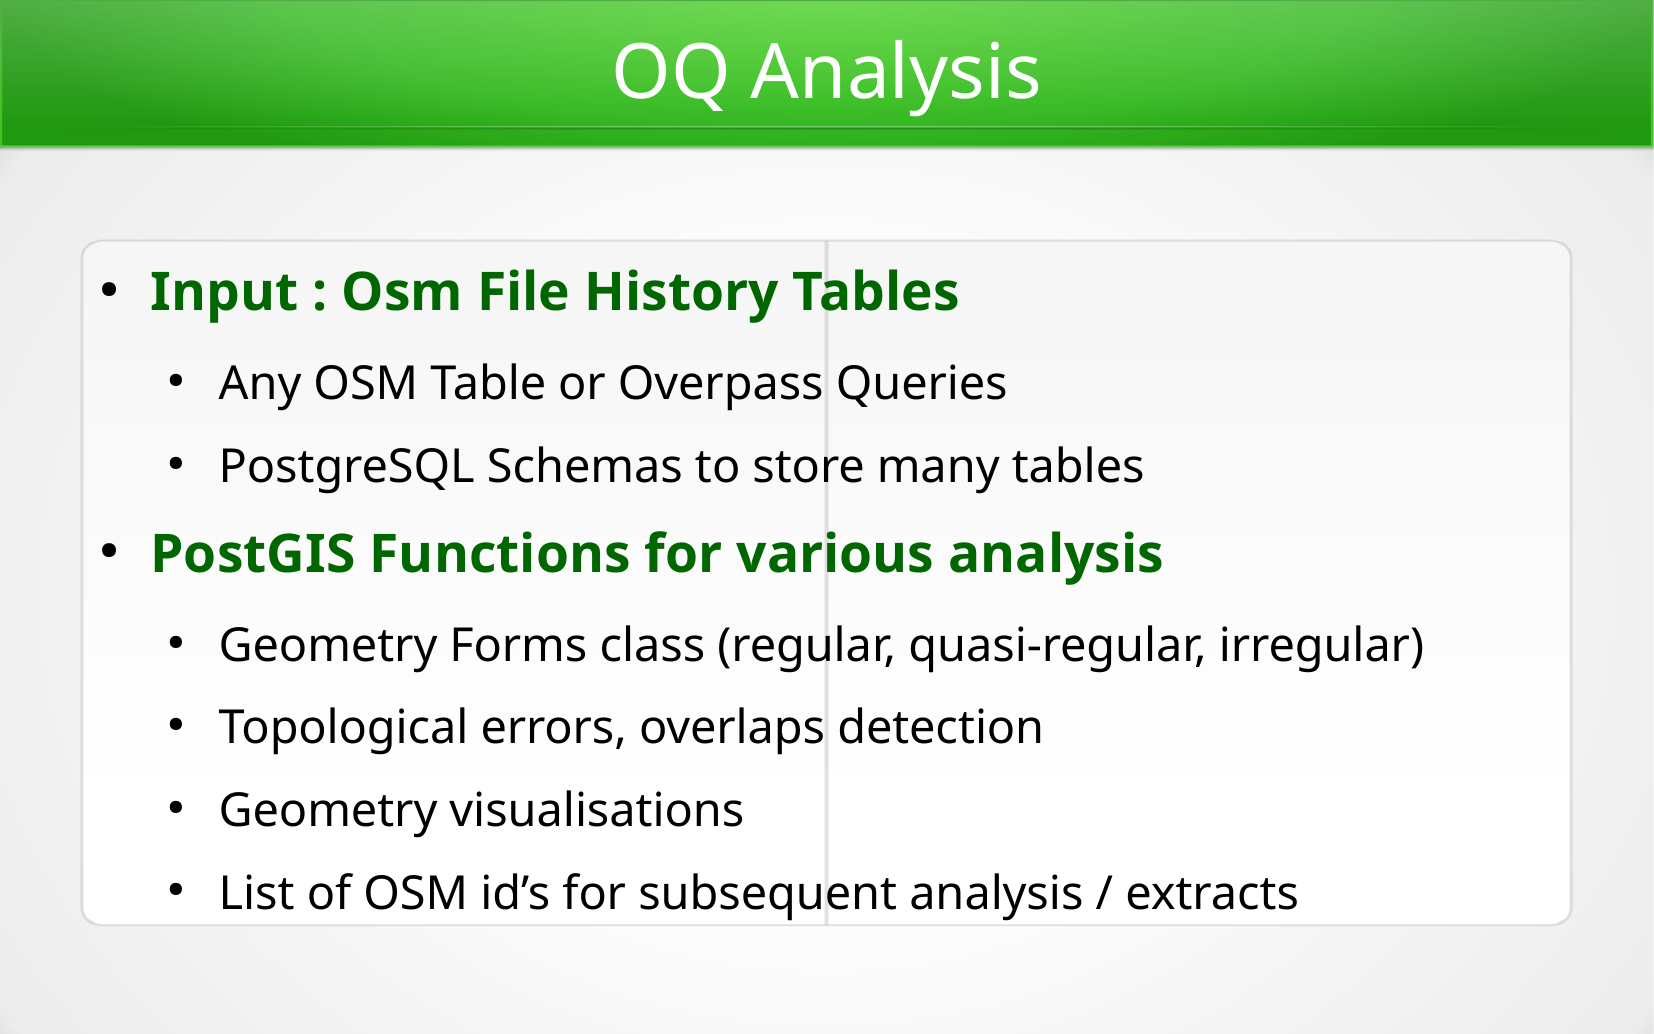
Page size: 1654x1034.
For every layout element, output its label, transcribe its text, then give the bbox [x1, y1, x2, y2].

picture [0, 0, 1654, 1034]
list Input : Osm File History Tables Any OSM Table or Overpass Queries PostgreSQL Schemas to store many tables PostGIS Functions for various analysis Geometry Forms class (regular, quasi-regular, irregular) Topological errors, overlaps detection Geometry visualisations List of OSM id’s for subsequent analysis / extracts [82, 157, 1571, 926]
title OQ Analysis [82, 9, 1571, 128]
